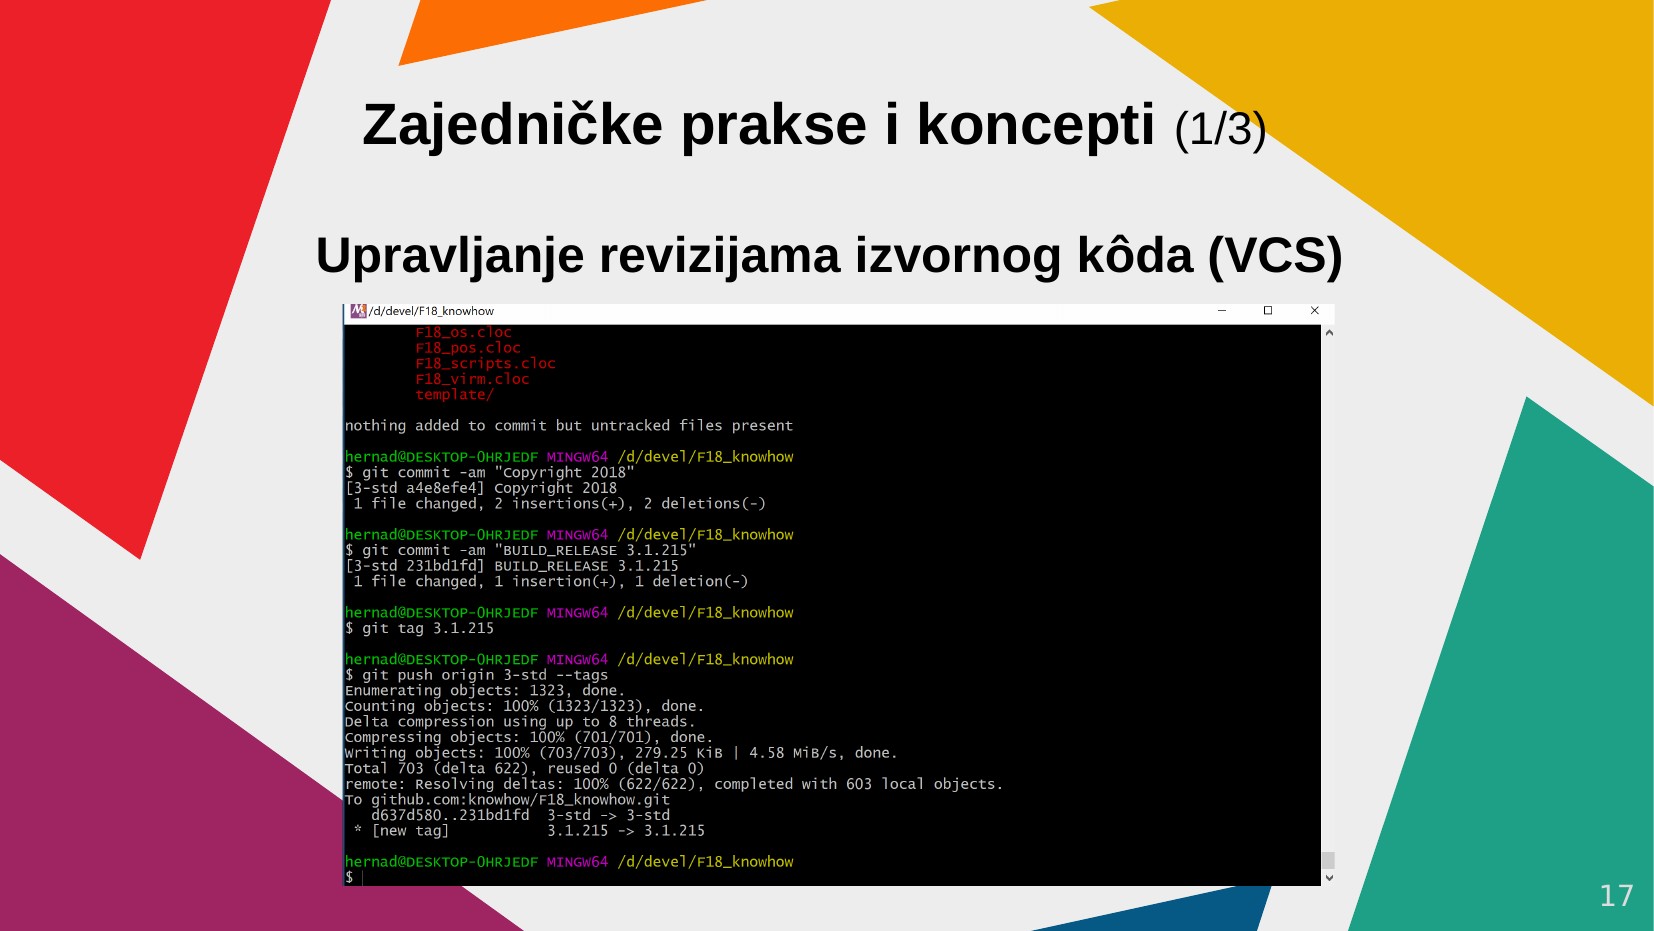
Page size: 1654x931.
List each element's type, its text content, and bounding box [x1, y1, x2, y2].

title Zajedničke prakse i koncepti (1/3) [259, 48, 1372, 201]
list Upravljanje revizijama izvornog kôda (VCS) [212, 227, 1447, 827]
picture [342, 304, 1335, 886]
